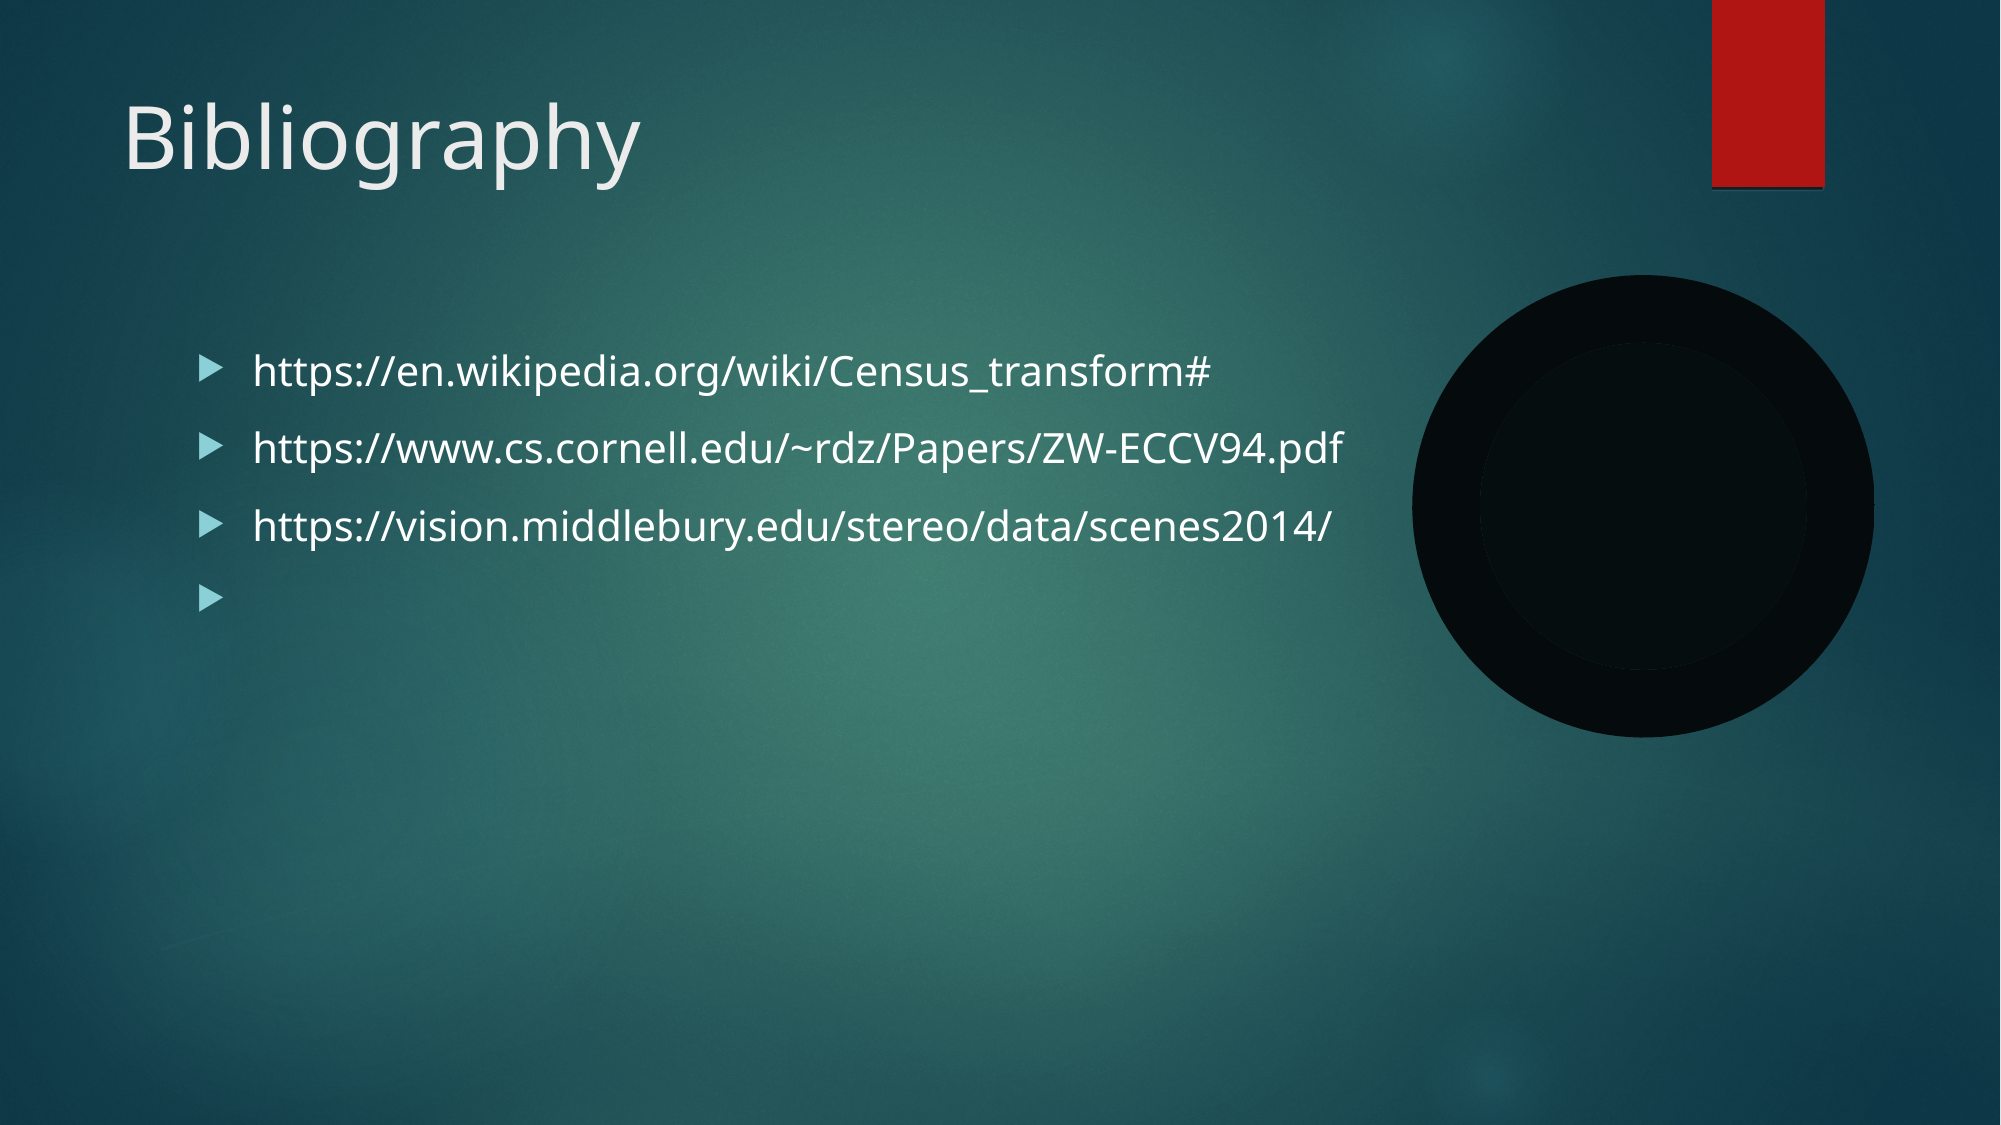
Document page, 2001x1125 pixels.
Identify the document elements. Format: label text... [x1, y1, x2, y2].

title Bibliography [106, 74, 1649, 305]
list https://en.wikipedia.org/wiki/Census_transform# https://www.cs.cornell.edu/~rdz/Papers/ZW-ECCV94.pdf https://vision.middlebury.edu/stereo/data/scenes2014/ [181, 336, 1649, 1026]
